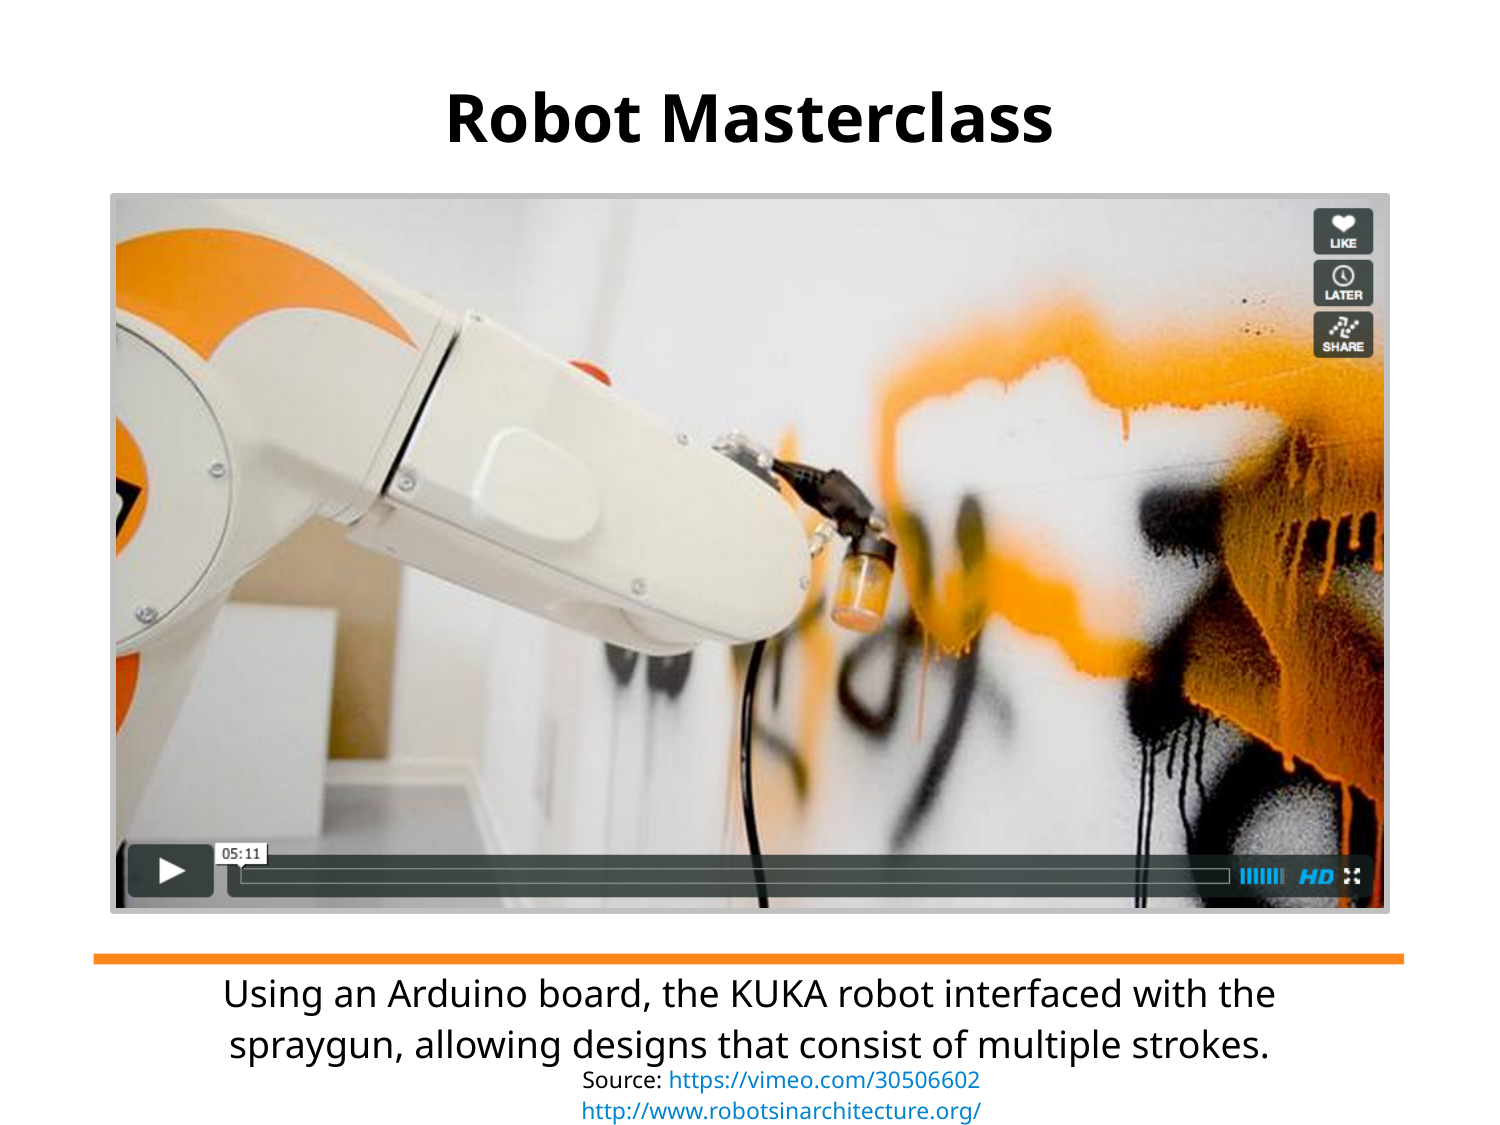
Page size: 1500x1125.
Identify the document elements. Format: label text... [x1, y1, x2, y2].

picture [959, 1073, 964, 1086]
picture [961, 1108, 968, 1118]
text_box Source: https://vimeo.com/30506602 http://www.robotsinarchitecture.org/ [566, 1073, 959, 1125]
text_box Using an Arduino board, the KUKA robot interfaced with the spraygun, allowing designs that consist of multiple strokes. [195, 960, 1305, 1073]
picture [0, 0, 1500, 1125]
title Robot Masterclass [75, 44, 1426, 188]
